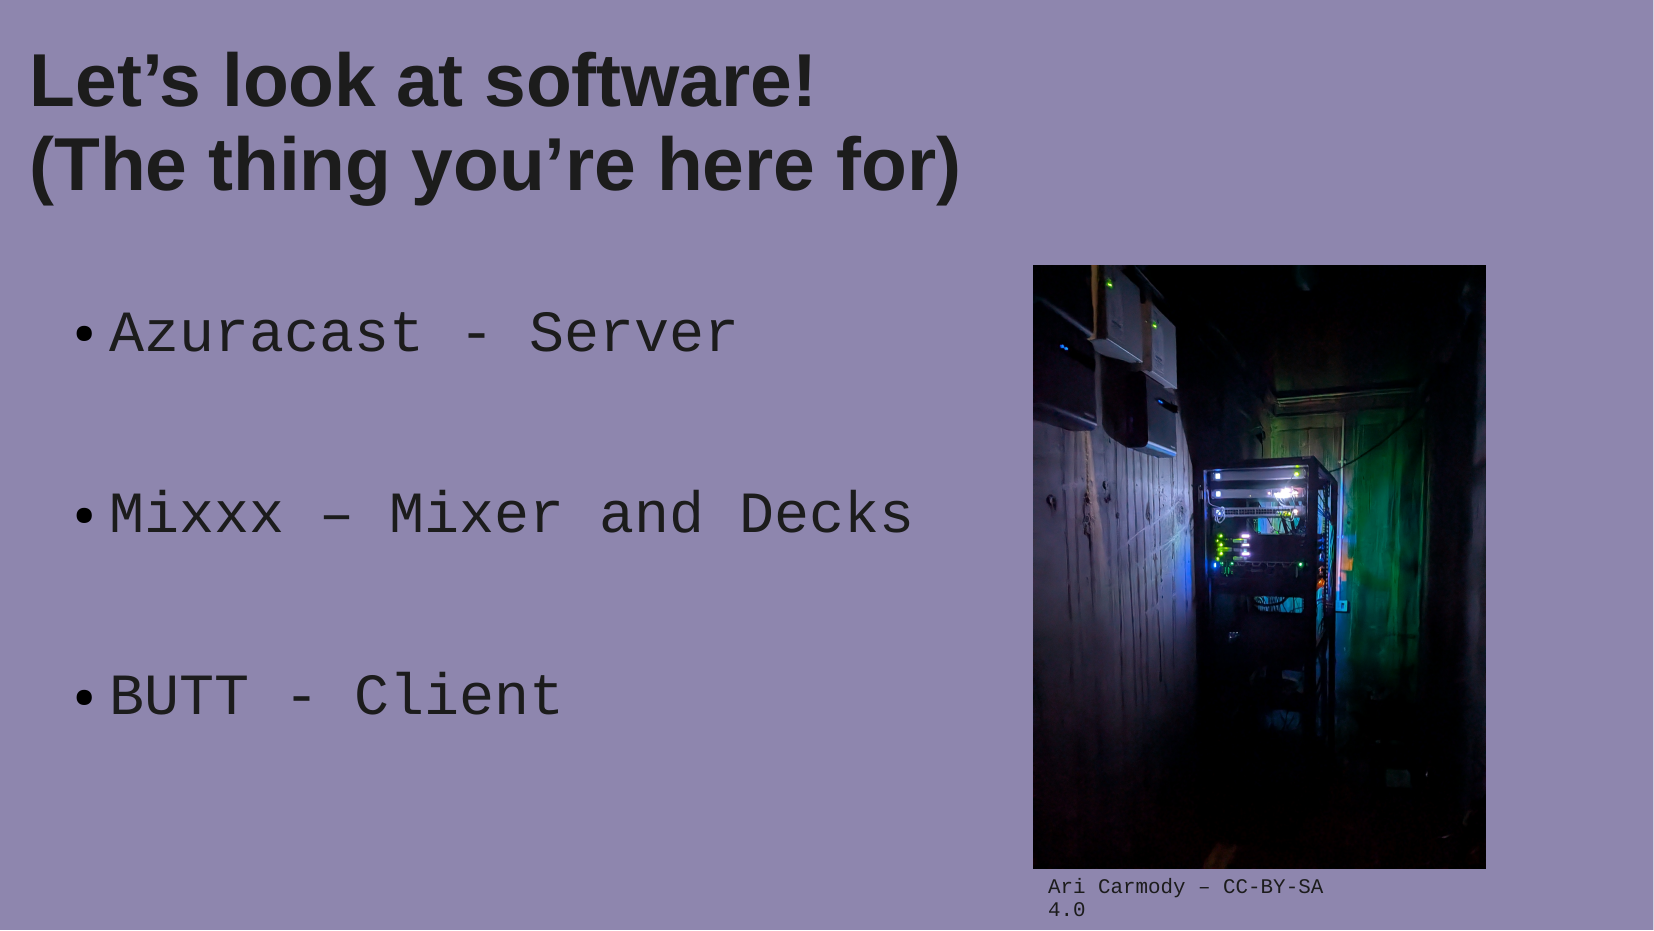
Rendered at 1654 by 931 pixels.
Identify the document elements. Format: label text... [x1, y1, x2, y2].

text_box Ari Carmody – CC-BY-SA 4.0 [1033, 868, 1388, 907]
text_box Azuracast - Server Mixxx – Mixer and Decks BUTT - Client [59, 295, 975, 857]
picture [1033, 265, 1486, 869]
title Let’s look at software! (The thing you’re here for) [29, 38, 1536, 207]
